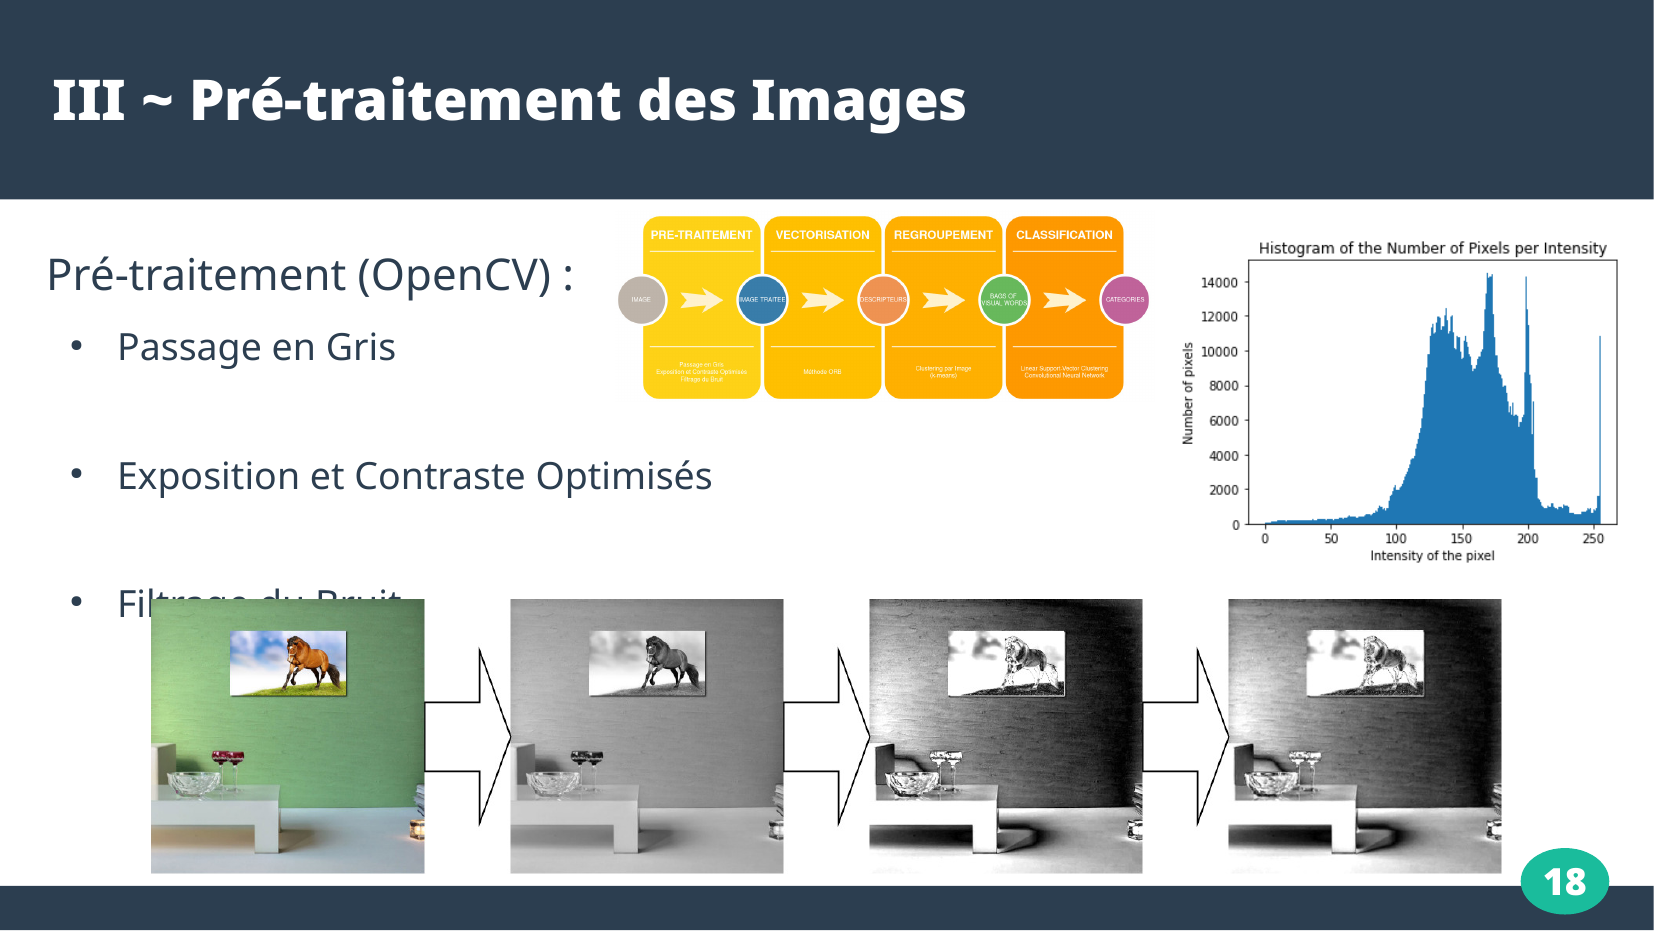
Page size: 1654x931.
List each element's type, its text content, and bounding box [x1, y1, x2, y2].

list Pré-traitement (OpenCV) : Passage en Gris Exposition et Contraste Optimisés Filtrage du Bruit [0, 243, 1441, 864]
picture [151, 599, 1502, 874]
picture [615, 210, 1155, 402]
title III ~ Pré-traitement des Images [0, 39, 1621, 158]
picture [1170, 233, 1625, 571]
